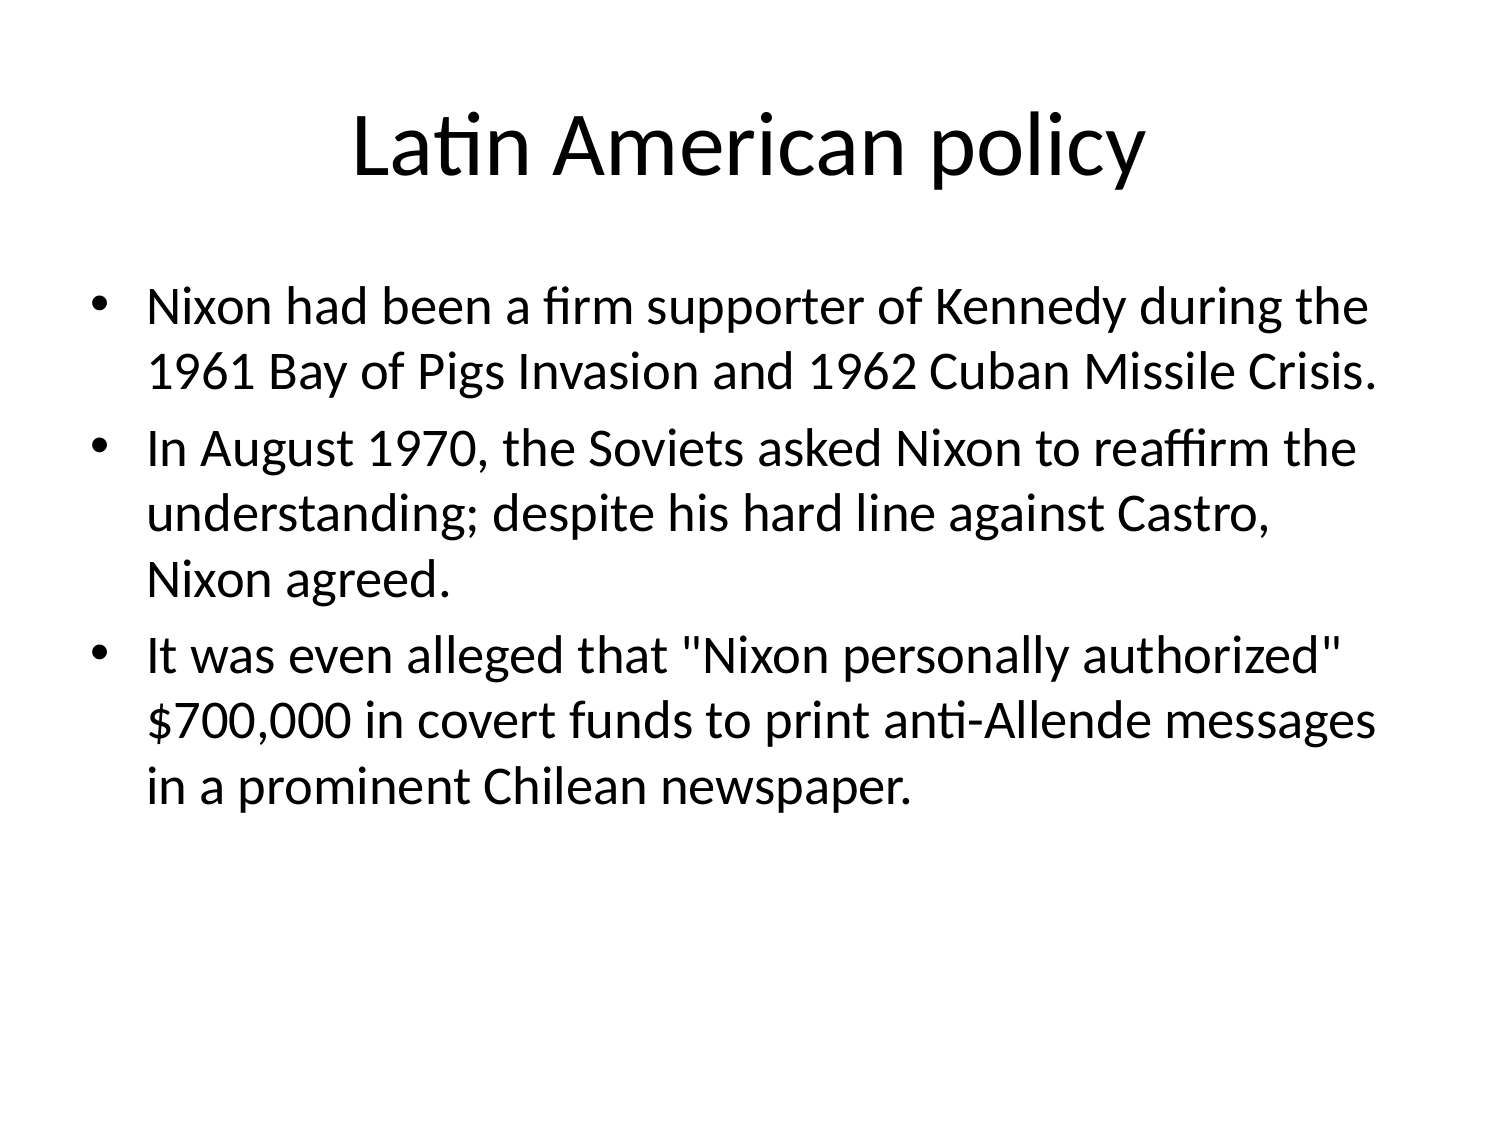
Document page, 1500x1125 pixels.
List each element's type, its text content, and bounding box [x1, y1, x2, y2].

title Latin American policy [75, 45, 1425, 233]
list Nixon had been a firm supporter of Kennedy during the 1961 Bay of Pigs Invasion and 1962 Cuban Missile Crisis. In August 1970, the Soviets asked Nixon to reaffirm the understanding; despite his hard line against Castro, Nixon agreed. It was even alleged that "Nixon personally authorized" $700,000 in covert funds to print anti-Allende messages in a prominent Chilean newspaper. [75, 262, 1425, 1005]
